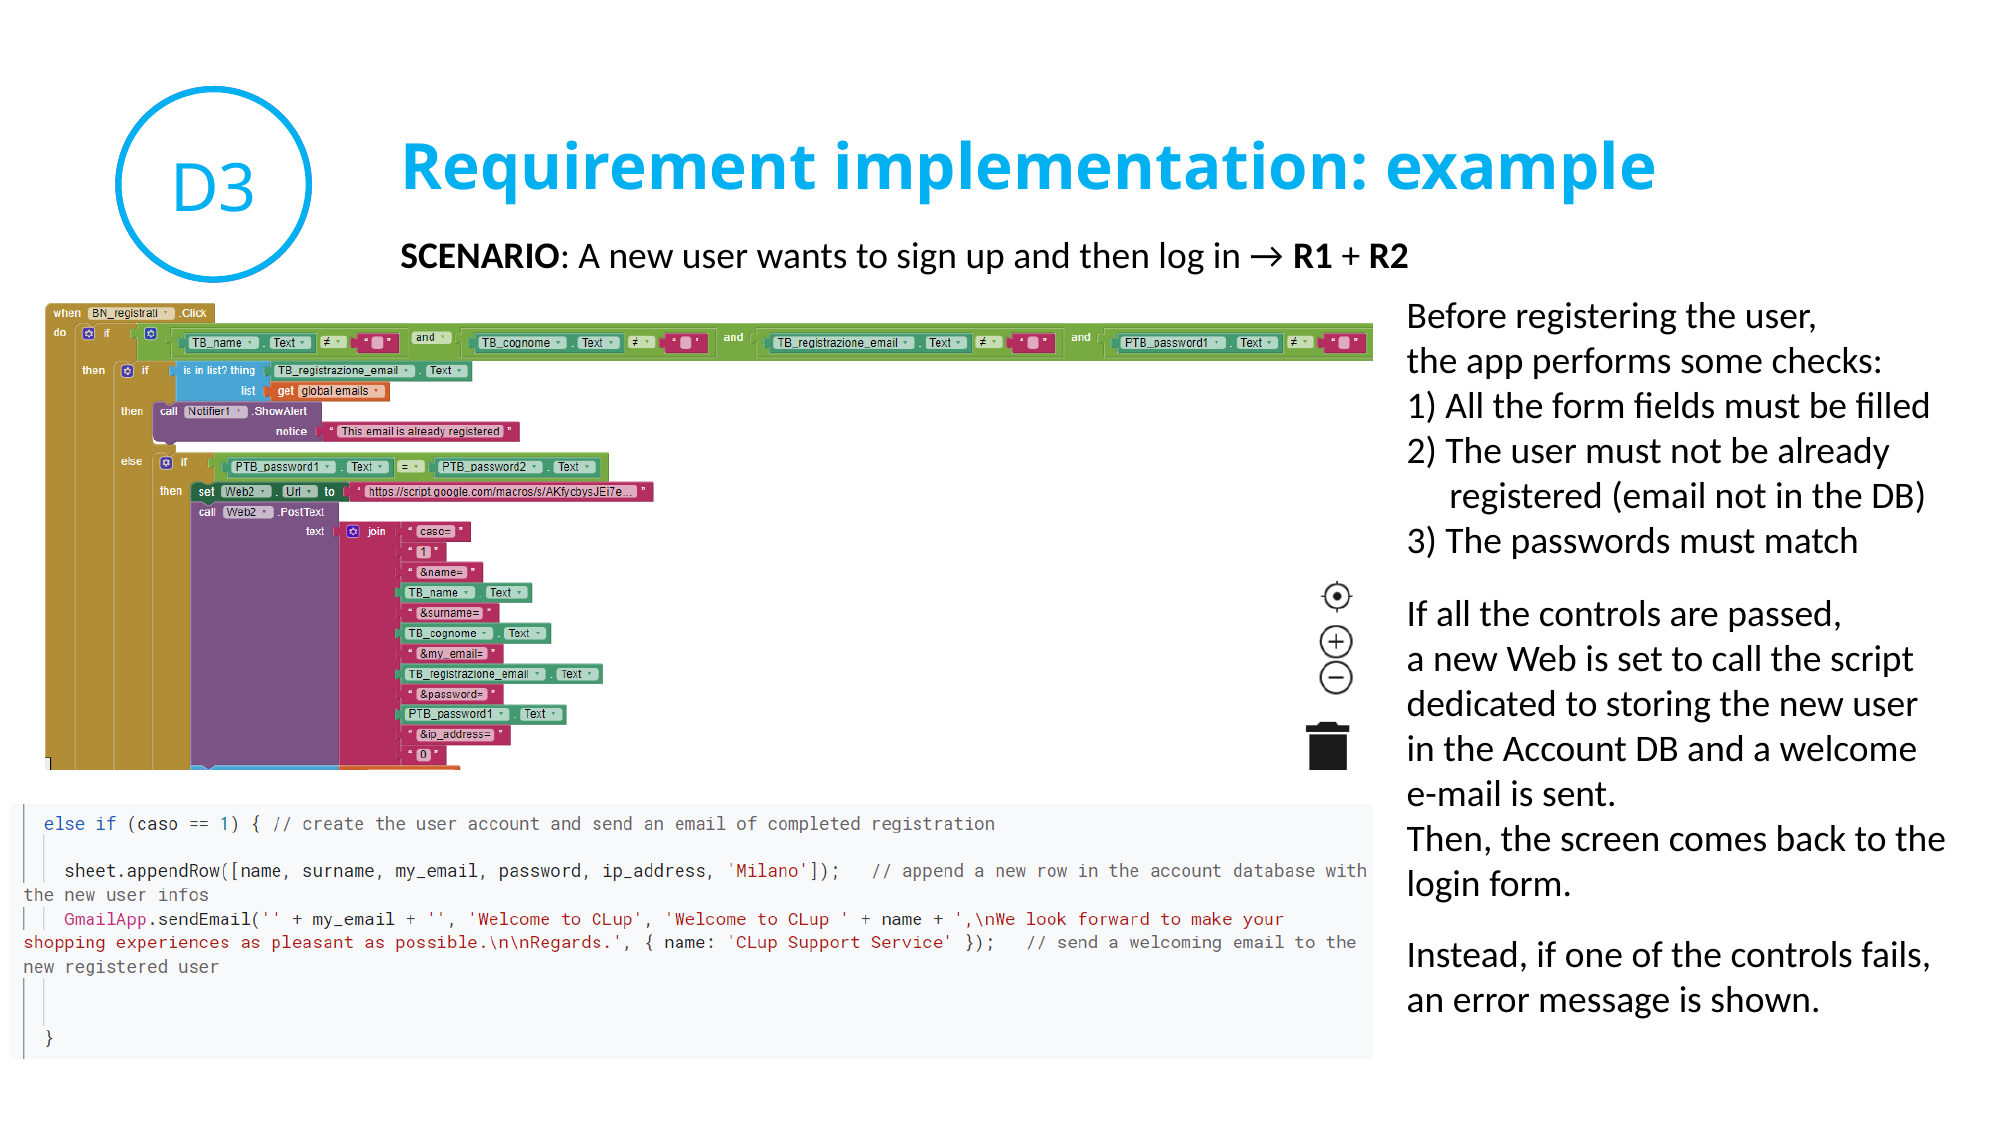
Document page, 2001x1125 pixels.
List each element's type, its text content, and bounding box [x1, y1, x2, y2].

text_box D3 [118, 89, 309, 280]
picture [45, 298, 1373, 770]
text_box Before registering the user, the app performs some checks: 1) All the form fields must be filled 2) The user must not be already registered (email not in the DB) 3) The passwords must match If all the controls are passed, a new Web is set to call the script dedicated to storing the new user in the Account DB and a welcome e-mail is sent. Then, the screen comes back to the login form. Instead, if one of the controls fails, an error message is shown. [1391, 283, 1978, 1039]
list Requirement implementation: example [385, 126, 1812, 260]
picture [10, 804, 1373, 1059]
text_box SCENARIO: A new user wants to sign up and then log in → R1 + R2 [385, 223, 1436, 284]
